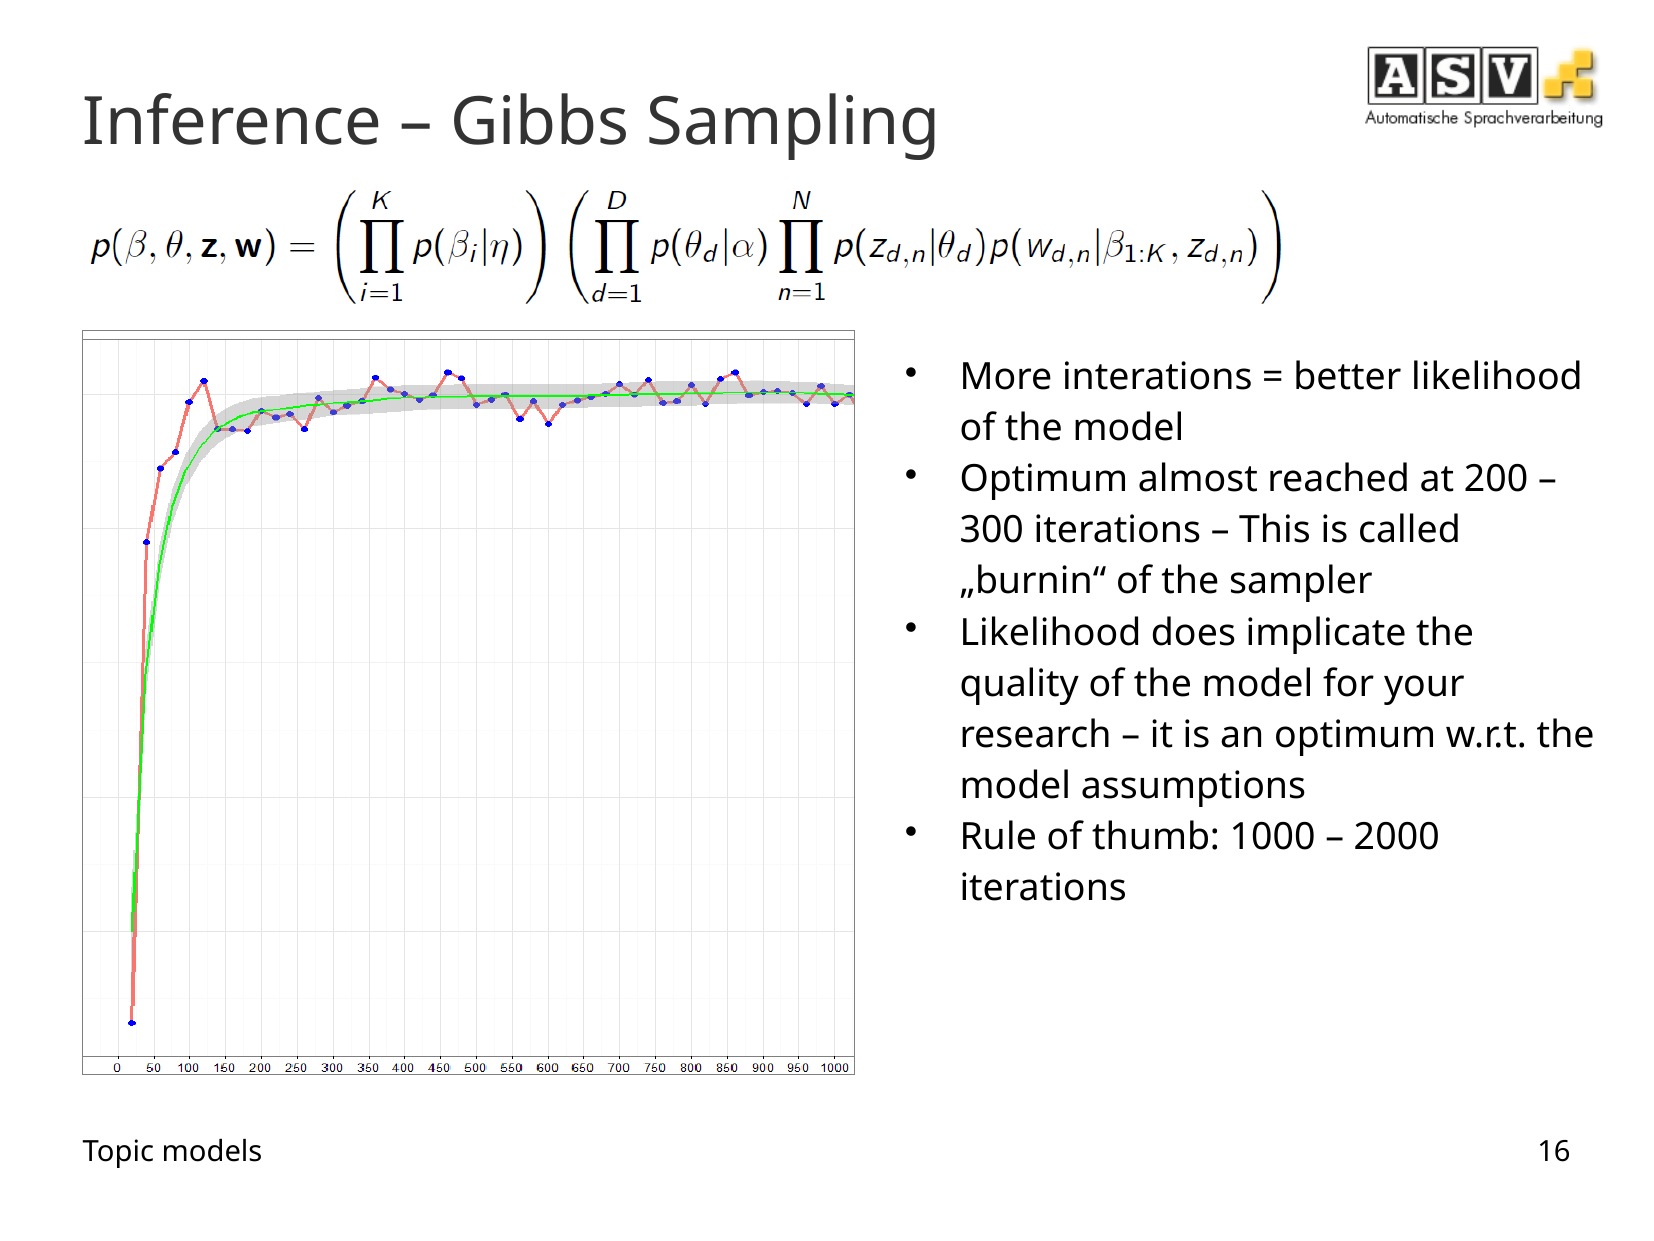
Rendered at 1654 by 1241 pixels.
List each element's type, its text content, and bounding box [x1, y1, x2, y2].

picture [1364, 43, 1605, 129]
picture [79, 181, 1288, 308]
title Inference – Gibbs Sampling [82, 49, 1347, 189]
picture [82, 330, 855, 1075]
text_box More interations = better likelihood of the model Optimum almost reached at 200 – 300 iterations – This is called „burnin“ of the sampler Likelihood does implicate the quality of the model for your research – it is an optimum w.r.t. the model assumptions Rule of thumb: 1000 – 2000 iterations [874, 342, 1619, 945]
